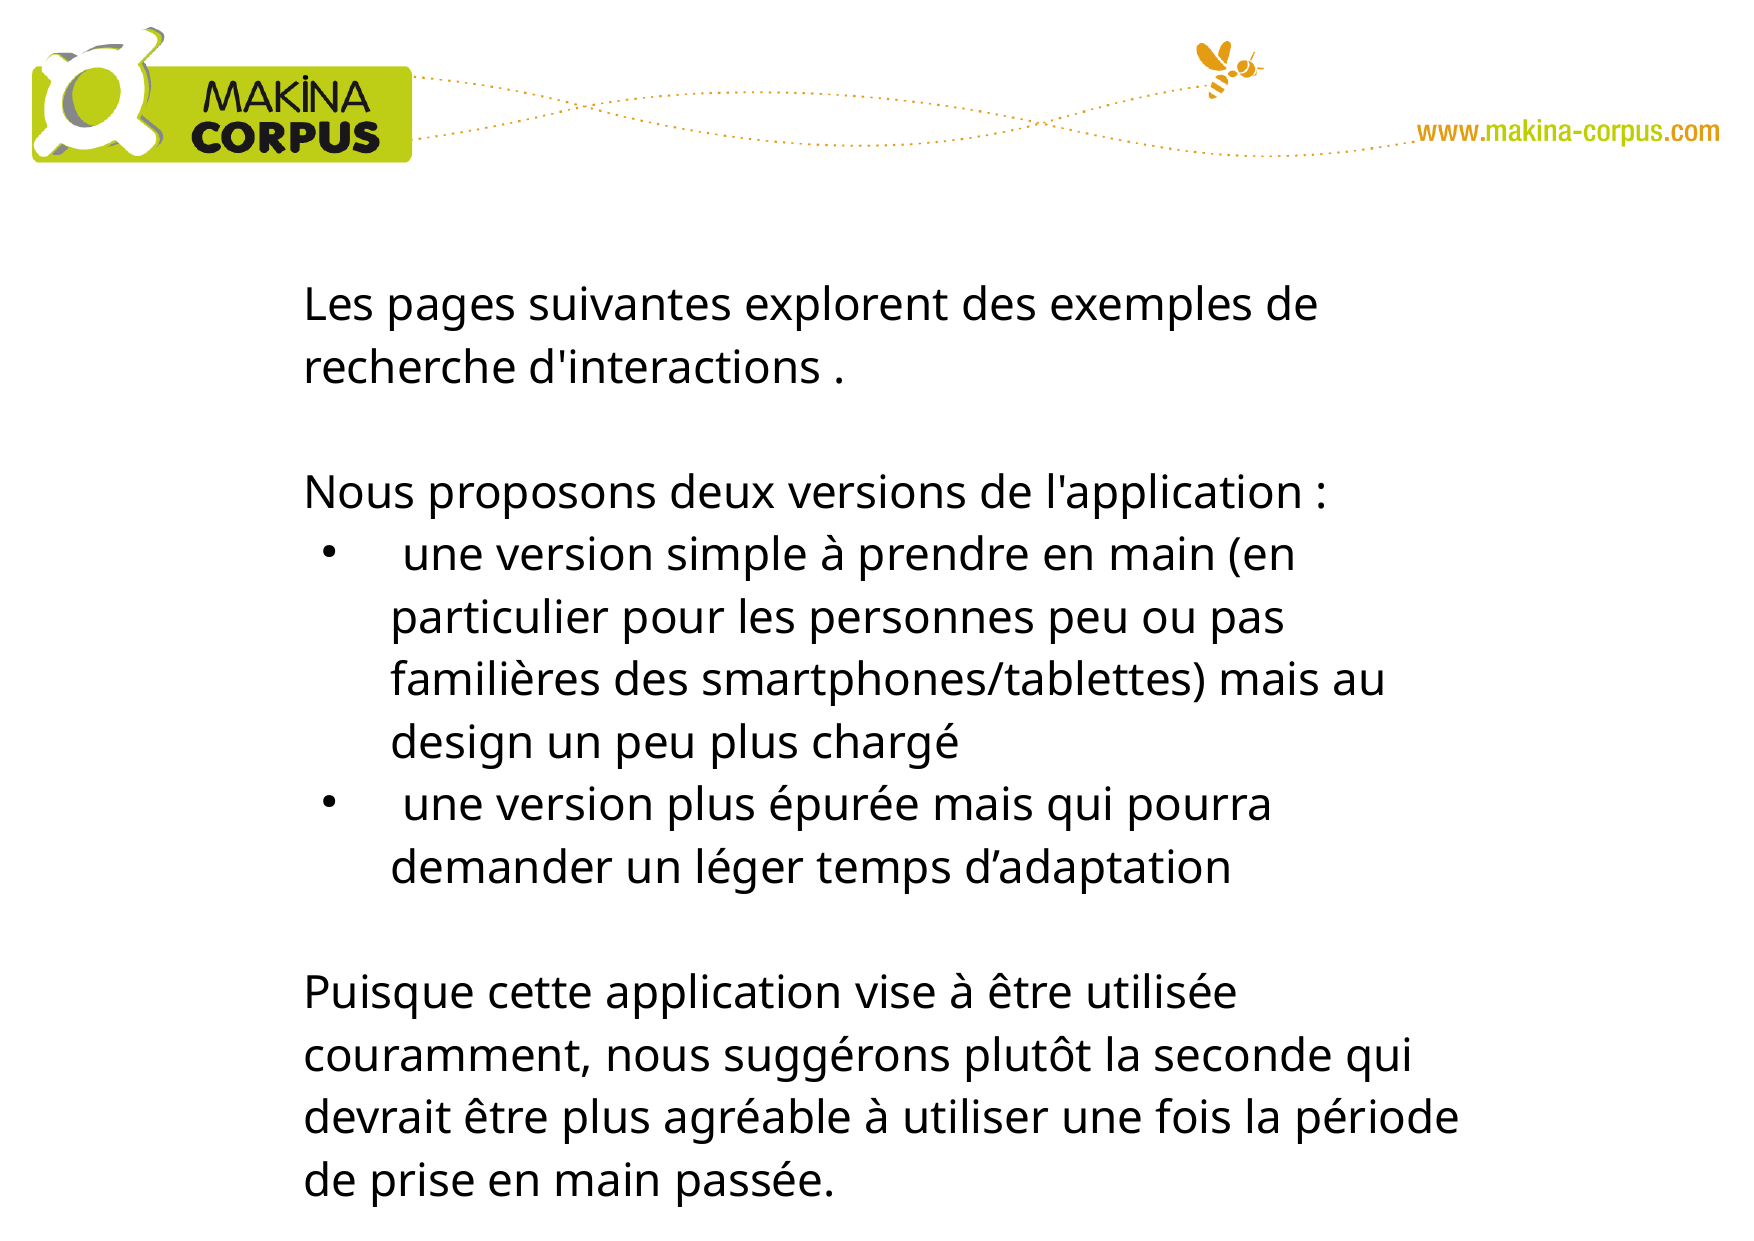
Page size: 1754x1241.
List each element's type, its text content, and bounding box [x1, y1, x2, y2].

text_box Les pages suivantes explorent des exemples de recherche d'interactions . Nous proposons deux versions de l'application : une version simple à prendre en main (en particulier pour les personnes peu ou pas familières des smartphones/tablettes) mais au design un peu plus chargé une version plus épurée mais qui pourra demander un léger temps d’adaptation Puisque cette application vise à être utilisée couramment, nous suggérons plutôt la seconde qui devrait être plus agréable à utiliser une fois la période de prise en main passée. Il ne s'agit là que d'un exemple du travail qui peut être réalisé et de ce qui peut être proposé à la simple lecture du CCTP. L'application finale ne peut être conçue sans dialogue avec le référent technique et les utilisateurs. [287, 264, 1477, 1128]
picture [0, 5, 1750, 184]
